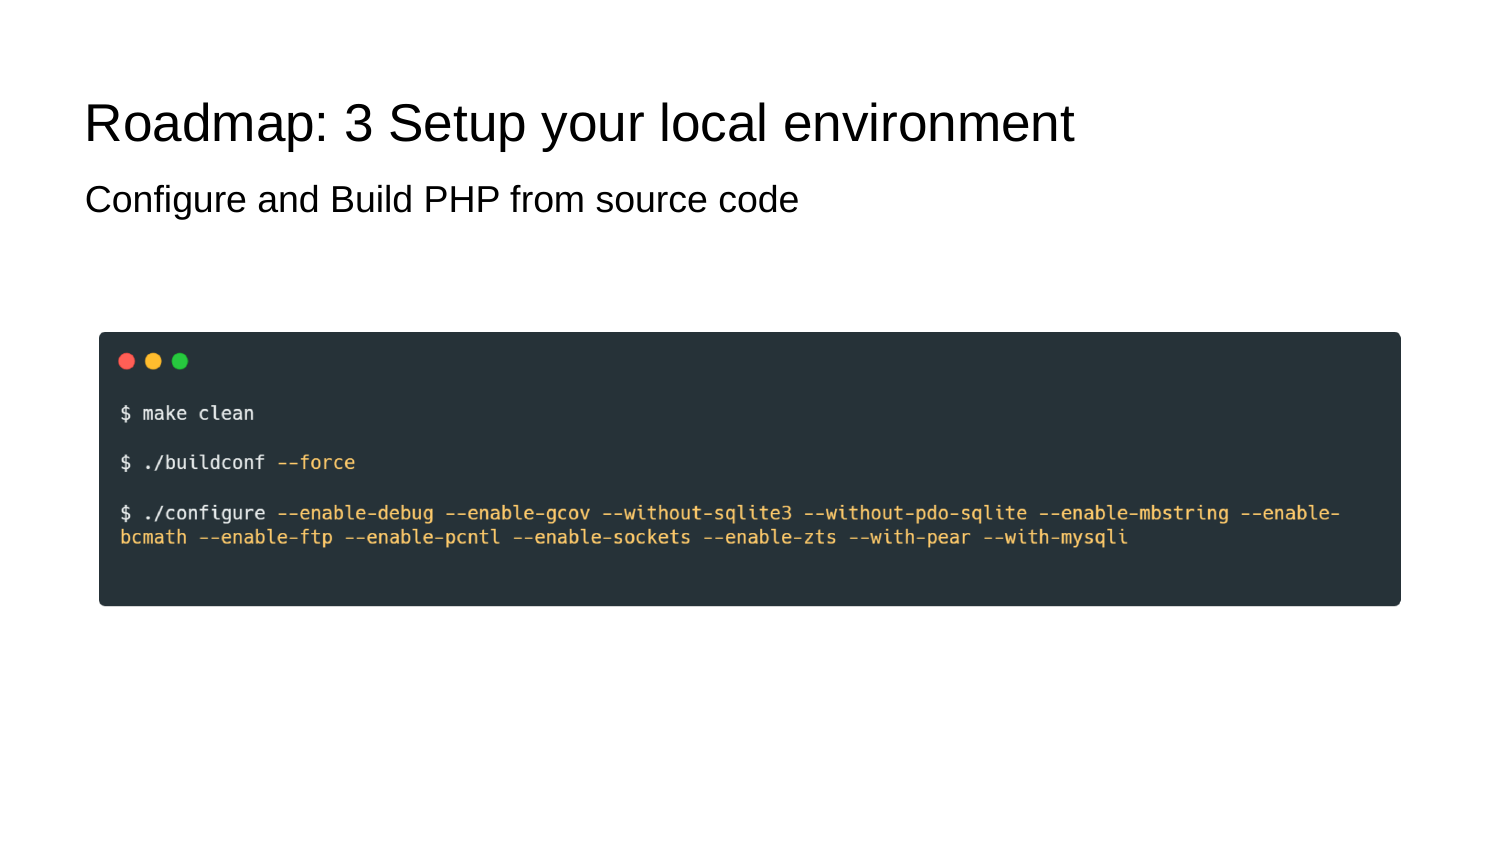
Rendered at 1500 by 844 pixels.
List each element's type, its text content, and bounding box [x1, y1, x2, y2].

title Configure and Build PHP from source code [69, 160, 1468, 233]
title Roadmap: 3 Setup your local environment [69, 72, 1468, 160]
picture [24, 257, 1475, 680]
